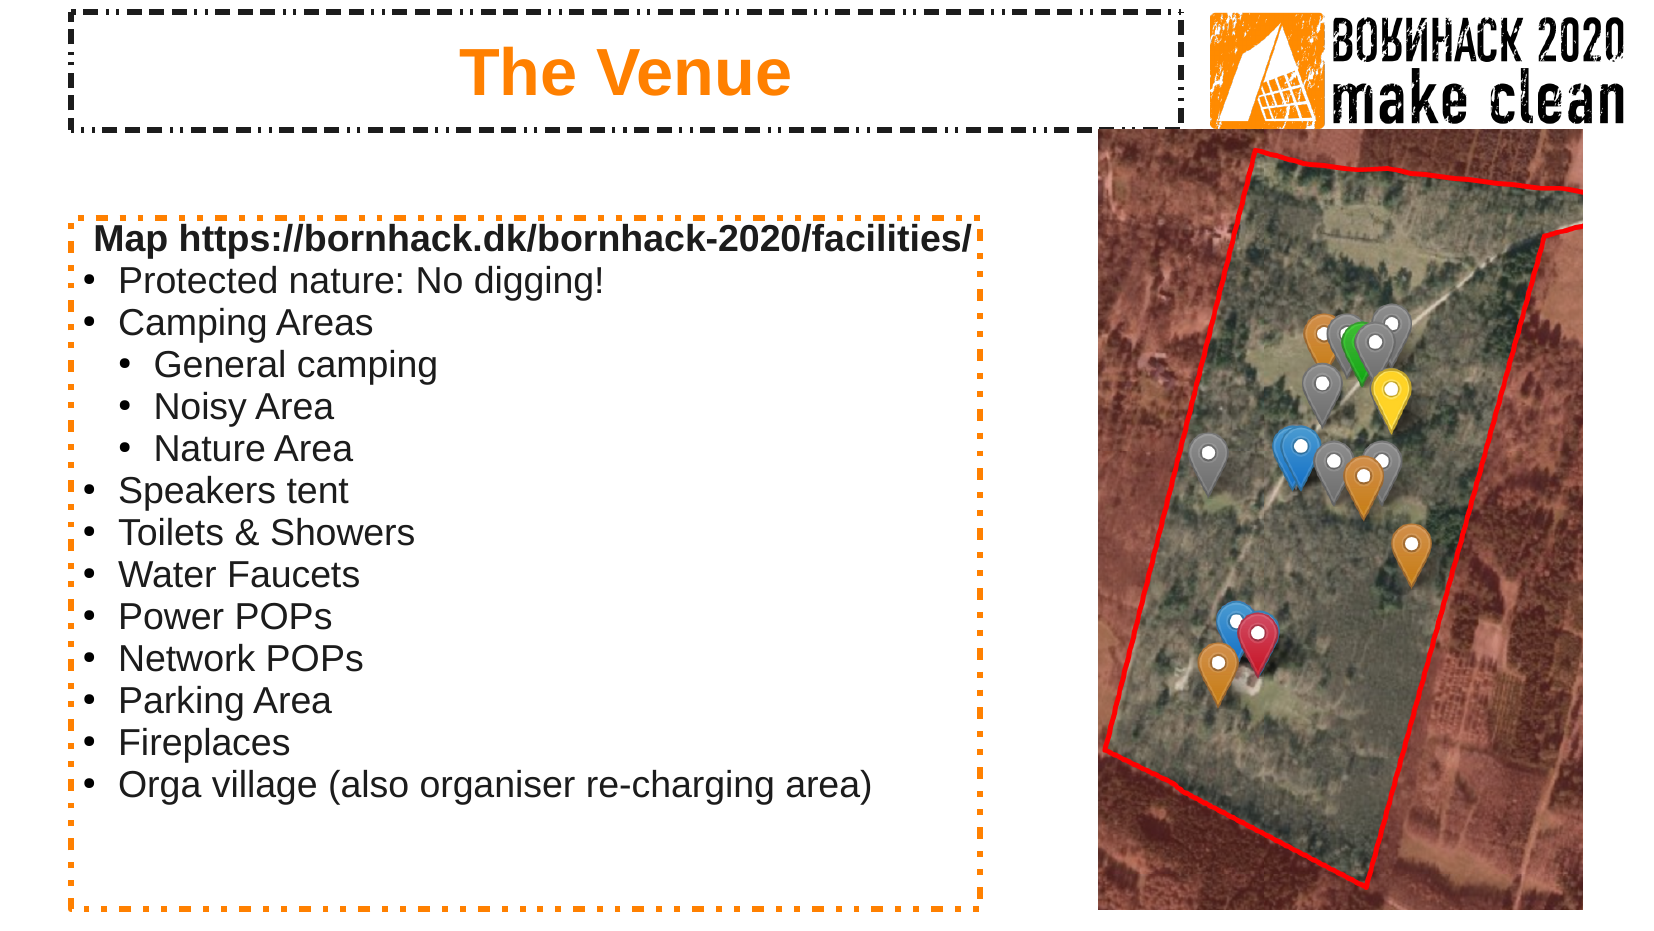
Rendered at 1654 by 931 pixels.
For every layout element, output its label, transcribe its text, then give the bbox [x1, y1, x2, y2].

subtitle Map https://bornhack.dk/bornhack-2020/facilities/ Protected nature: No digging! Camping Areas General camping Noisy Area Nature Area Speakers tent Toilets & Showers Water Faucets Power POPs Network POPs Parking Area Fireplaces Orga village (also organiser re-charging area) [70, 217, 981, 910]
picture [1098, 11, 1654, 910]
title The Venue [70, 11, 1182, 130]
